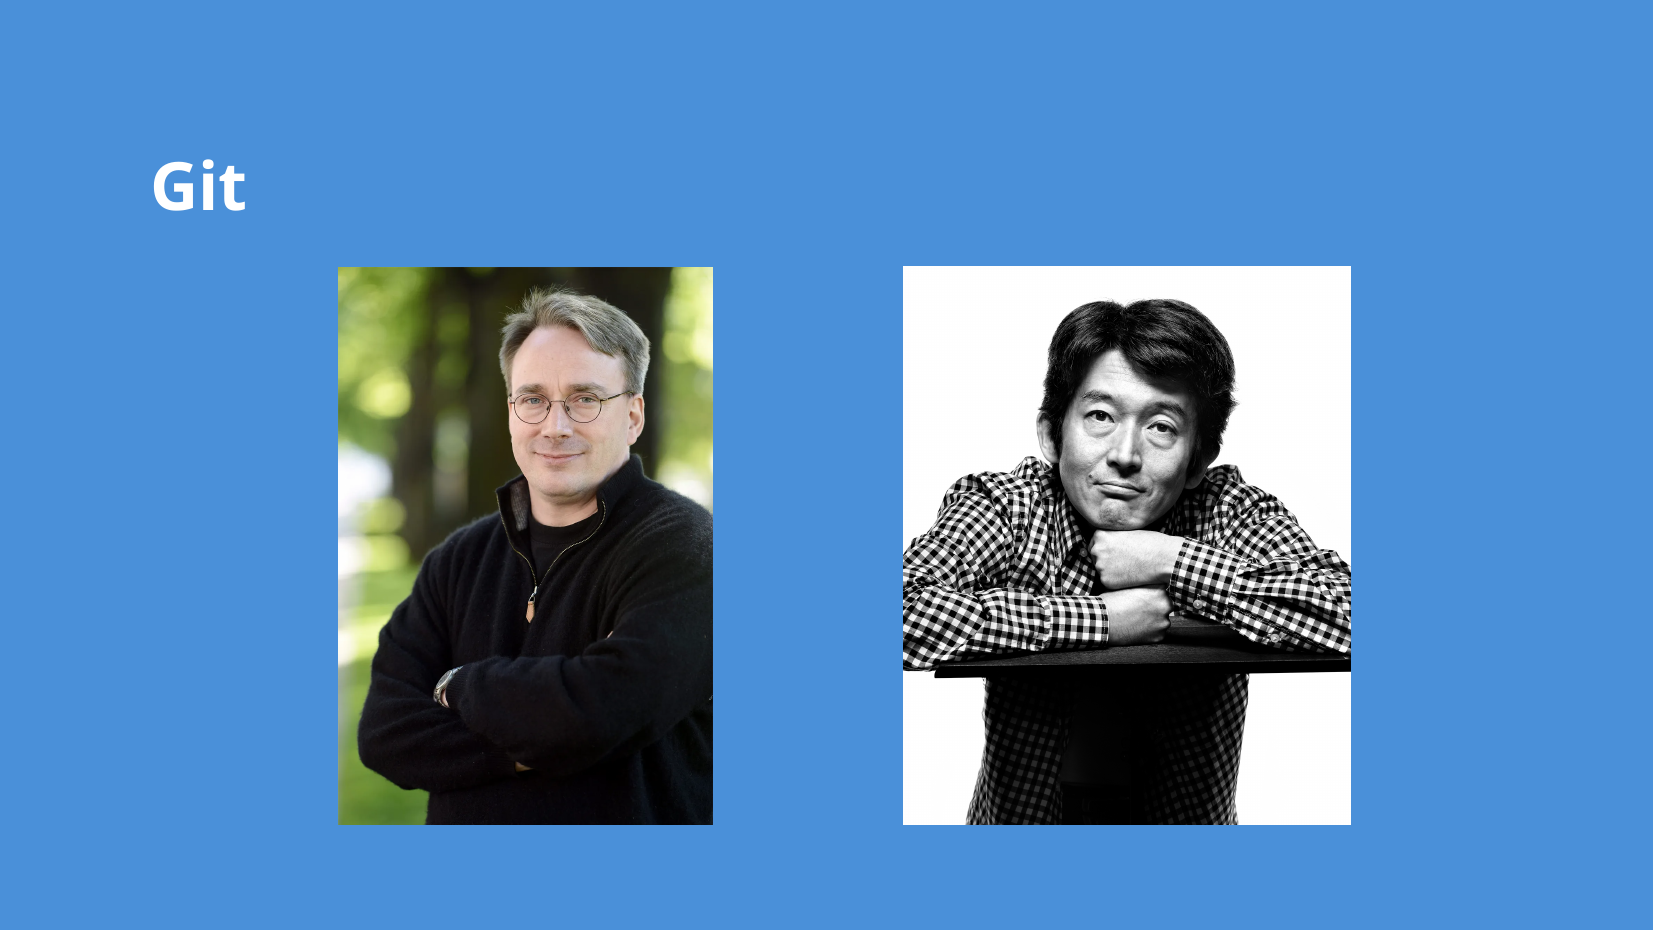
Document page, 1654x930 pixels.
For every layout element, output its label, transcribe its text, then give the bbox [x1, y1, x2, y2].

picture [338, 267, 713, 826]
picture [903, 266, 1351, 826]
title Git [150, 75, 1501, 231]
